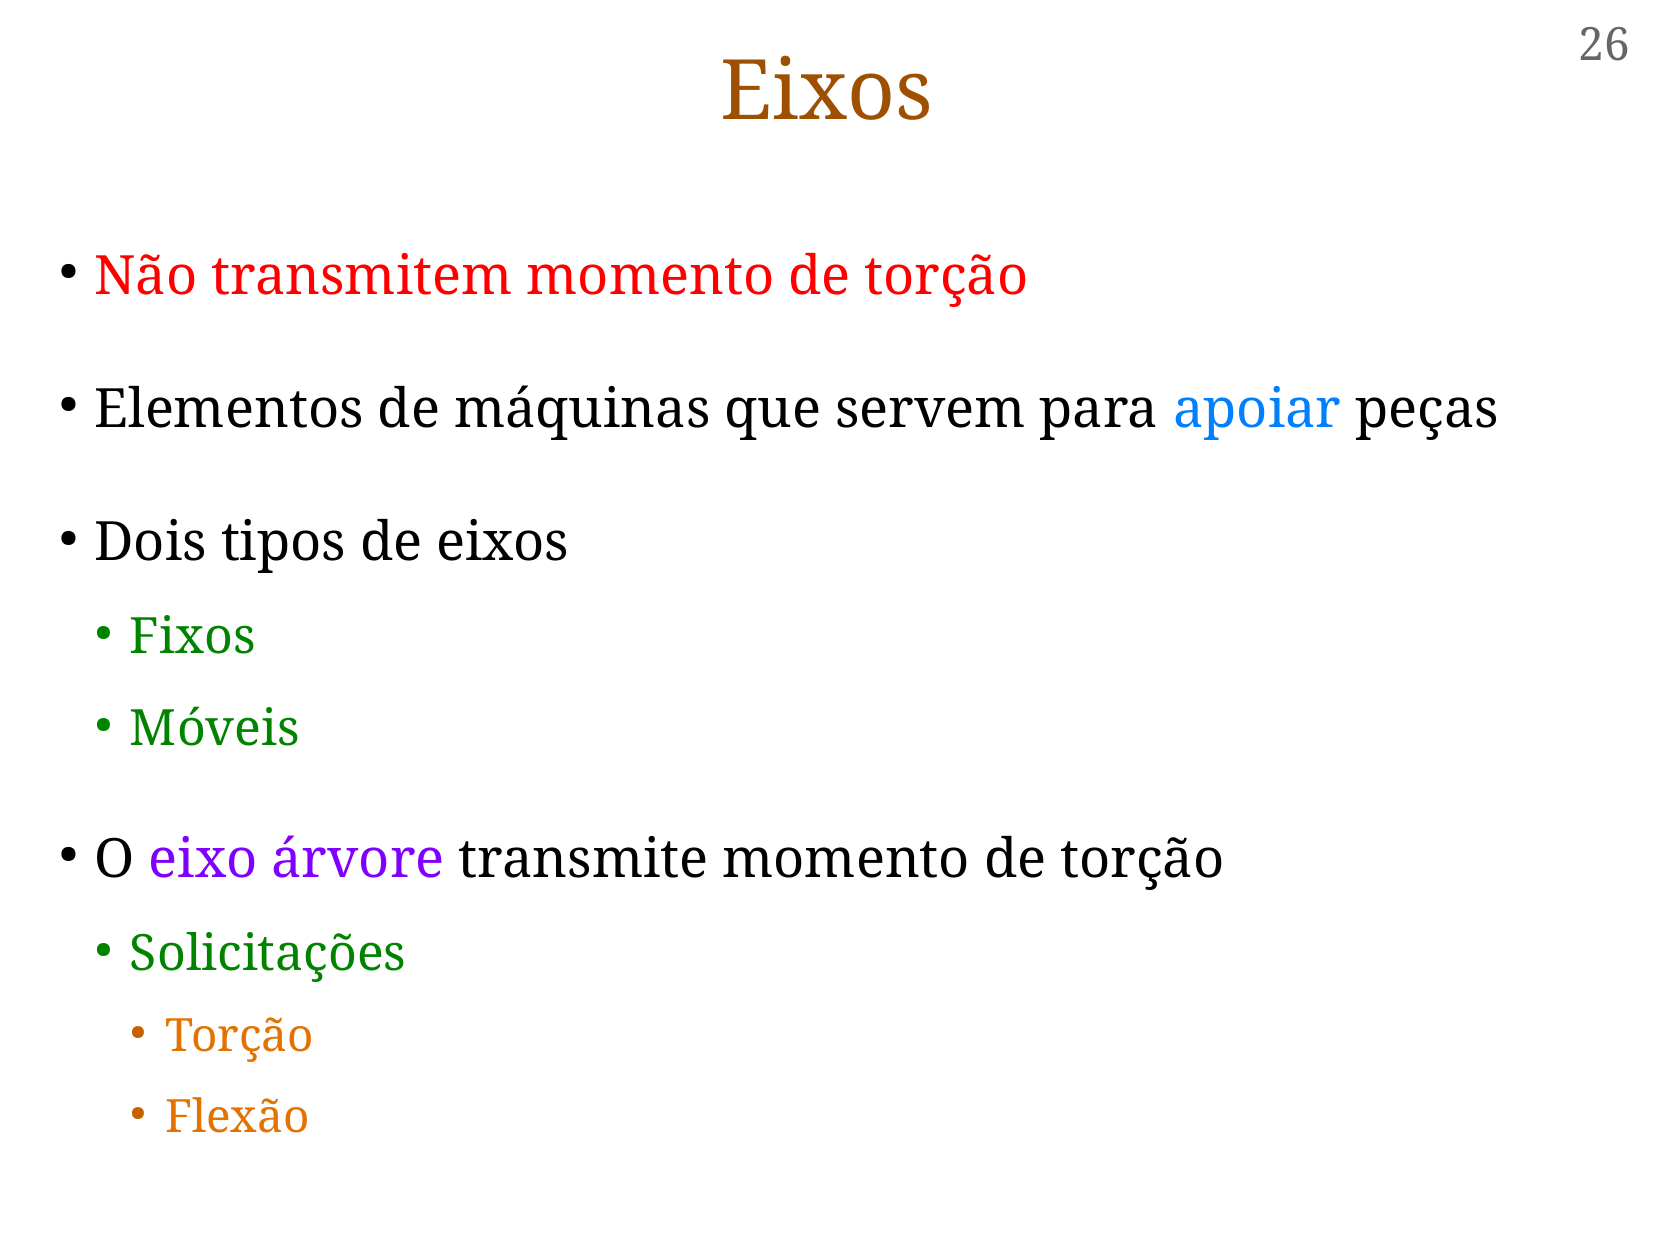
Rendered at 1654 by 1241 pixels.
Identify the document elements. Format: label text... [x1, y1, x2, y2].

list Não transmitem momento de torção Elementos de máquinas que servem para apoiar peças Dois tipos de eixos Fixos Móveis O eixo árvore transmite momento de torção Solicitações Torção Flexão [59, 236, 1595, 1211]
title Eixos [59, 29, 1595, 148]
